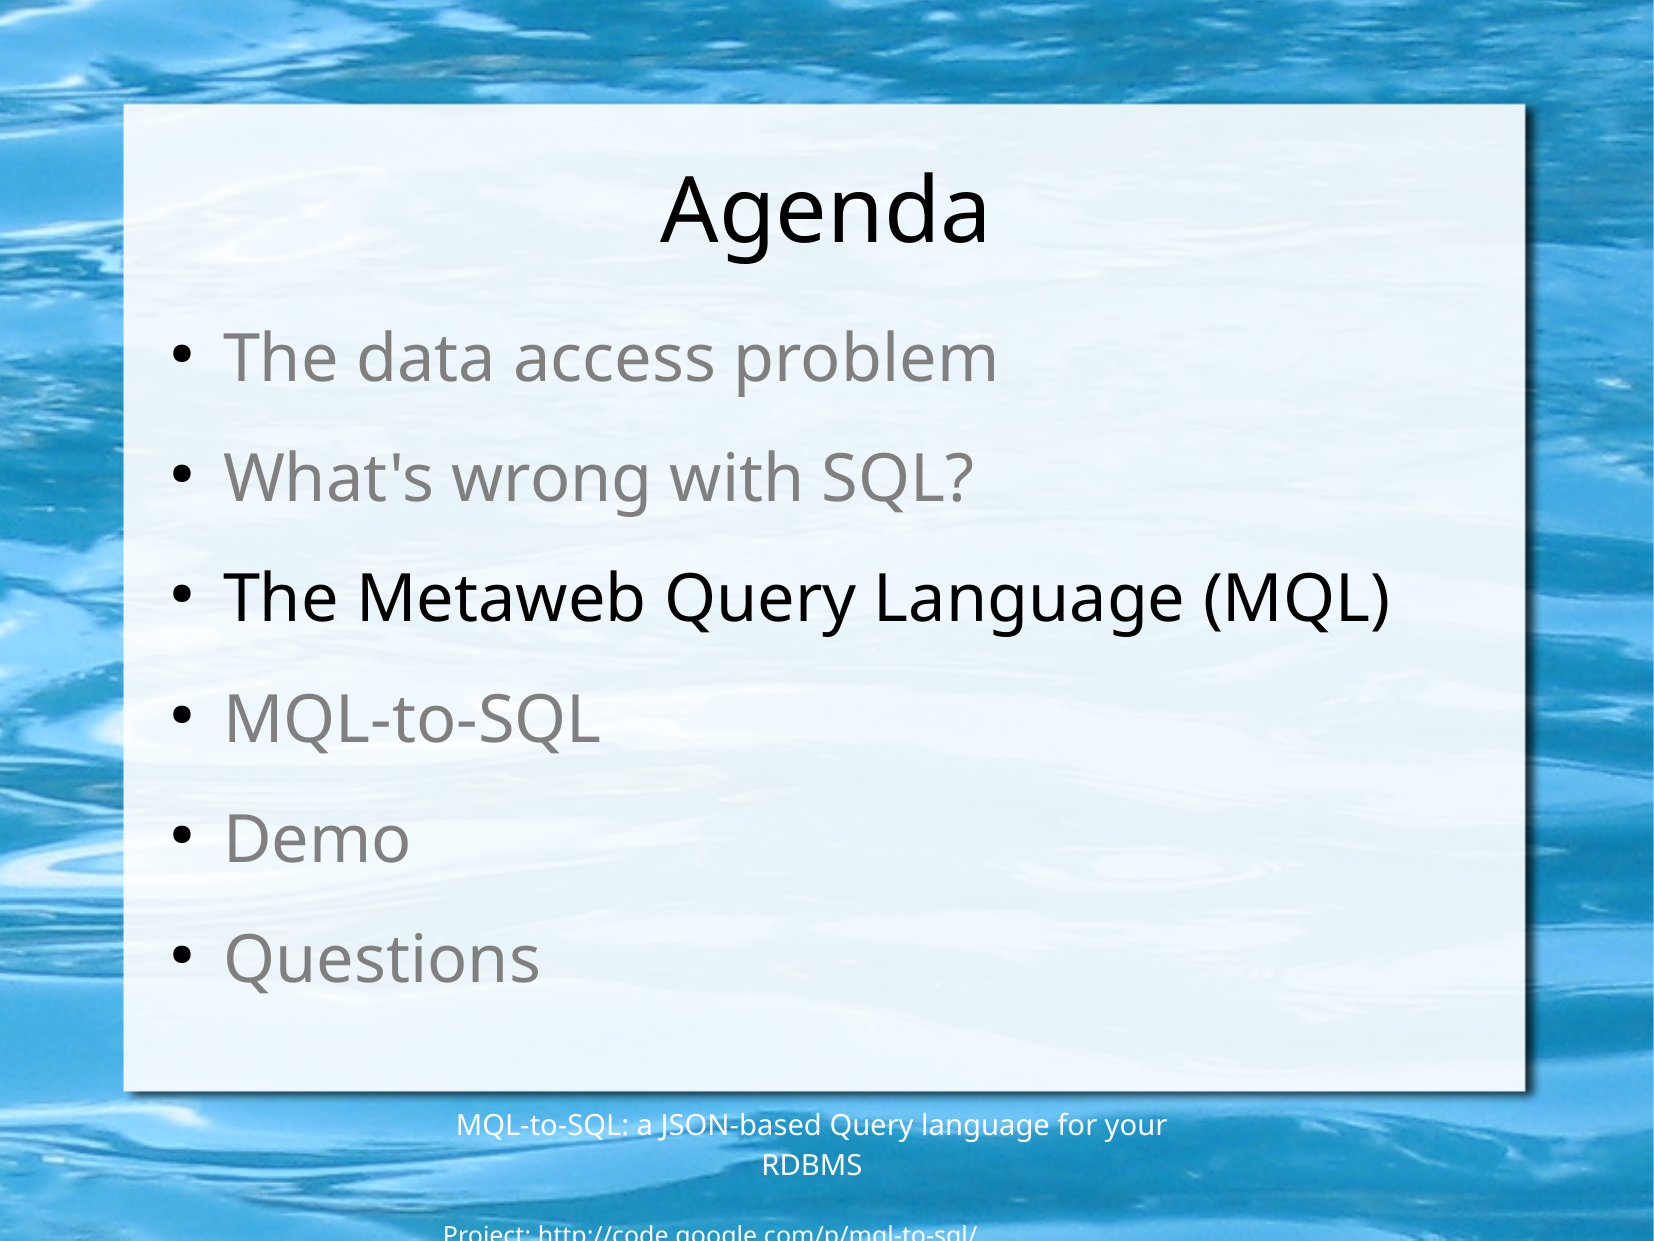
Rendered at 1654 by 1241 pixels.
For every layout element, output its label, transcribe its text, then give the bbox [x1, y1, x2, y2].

picture [876, 1232, 883, 1241]
picture [914, 1232, 921, 1241]
picture [643, 1232, 650, 1241]
picture [852, 1232, 859, 1241]
picture [0, 0, 1654, 1241]
picture [628, 1232, 635, 1241]
picture [804, 1232, 810, 1241]
picture [541, 1232, 548, 1241]
picture [471, 1232, 478, 1241]
picture [710, 1232, 717, 1241]
picture [795, 1232, 802, 1241]
picture [861, 1232, 867, 1241]
picture [575, 1232, 583, 1241]
list The data access problem What's wrong with SQL? The Metaweb Query Language (MQL) MQL-to-SQL Demo Questions [152, 310, 1511, 925]
picture [447, 1228, 454, 1235]
picture [950, 1232, 957, 1241]
picture [827, 1232, 835, 1241]
title Agenda [147, 118, 1506, 296]
picture [780, 1232, 787, 1241]
picture [679, 1232, 686, 1241]
picture [725, 1232, 732, 1241]
picture [694, 1232, 701, 1241]
